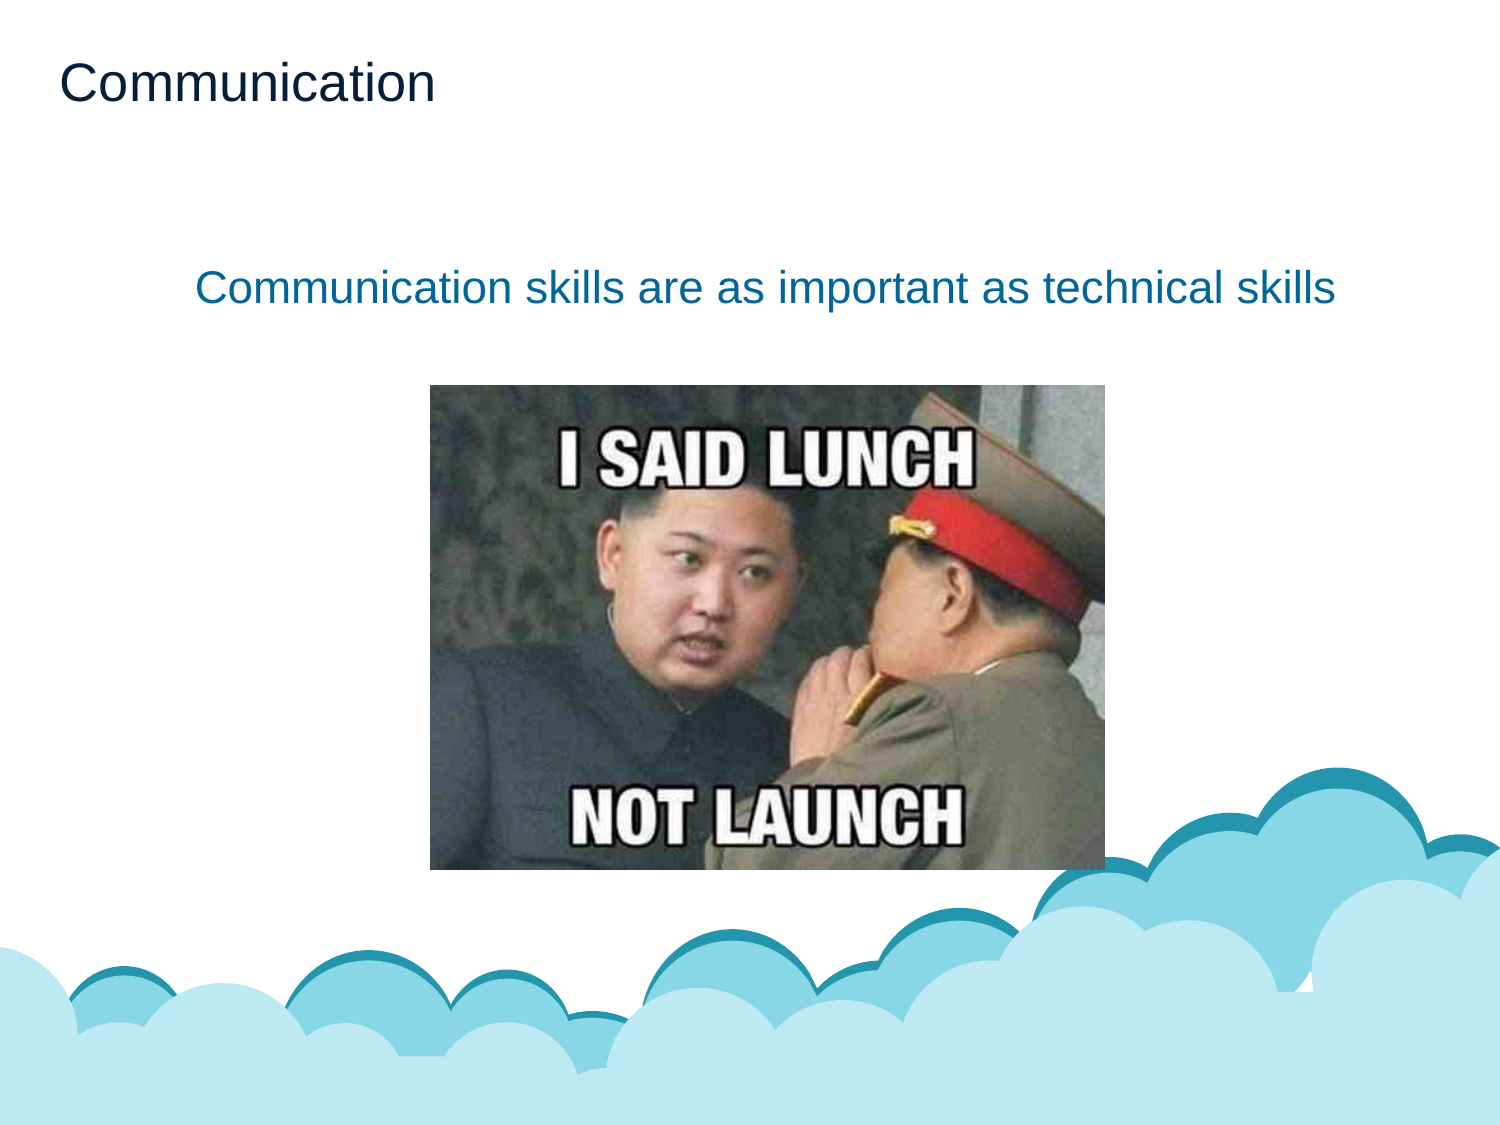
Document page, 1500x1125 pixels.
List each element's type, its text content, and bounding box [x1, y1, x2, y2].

text_box Communication [45, 45, 556, 136]
picture [430, 385, 1105, 871]
text_box Communication skills are as important as technical skills [180, 254, 1353, 322]
